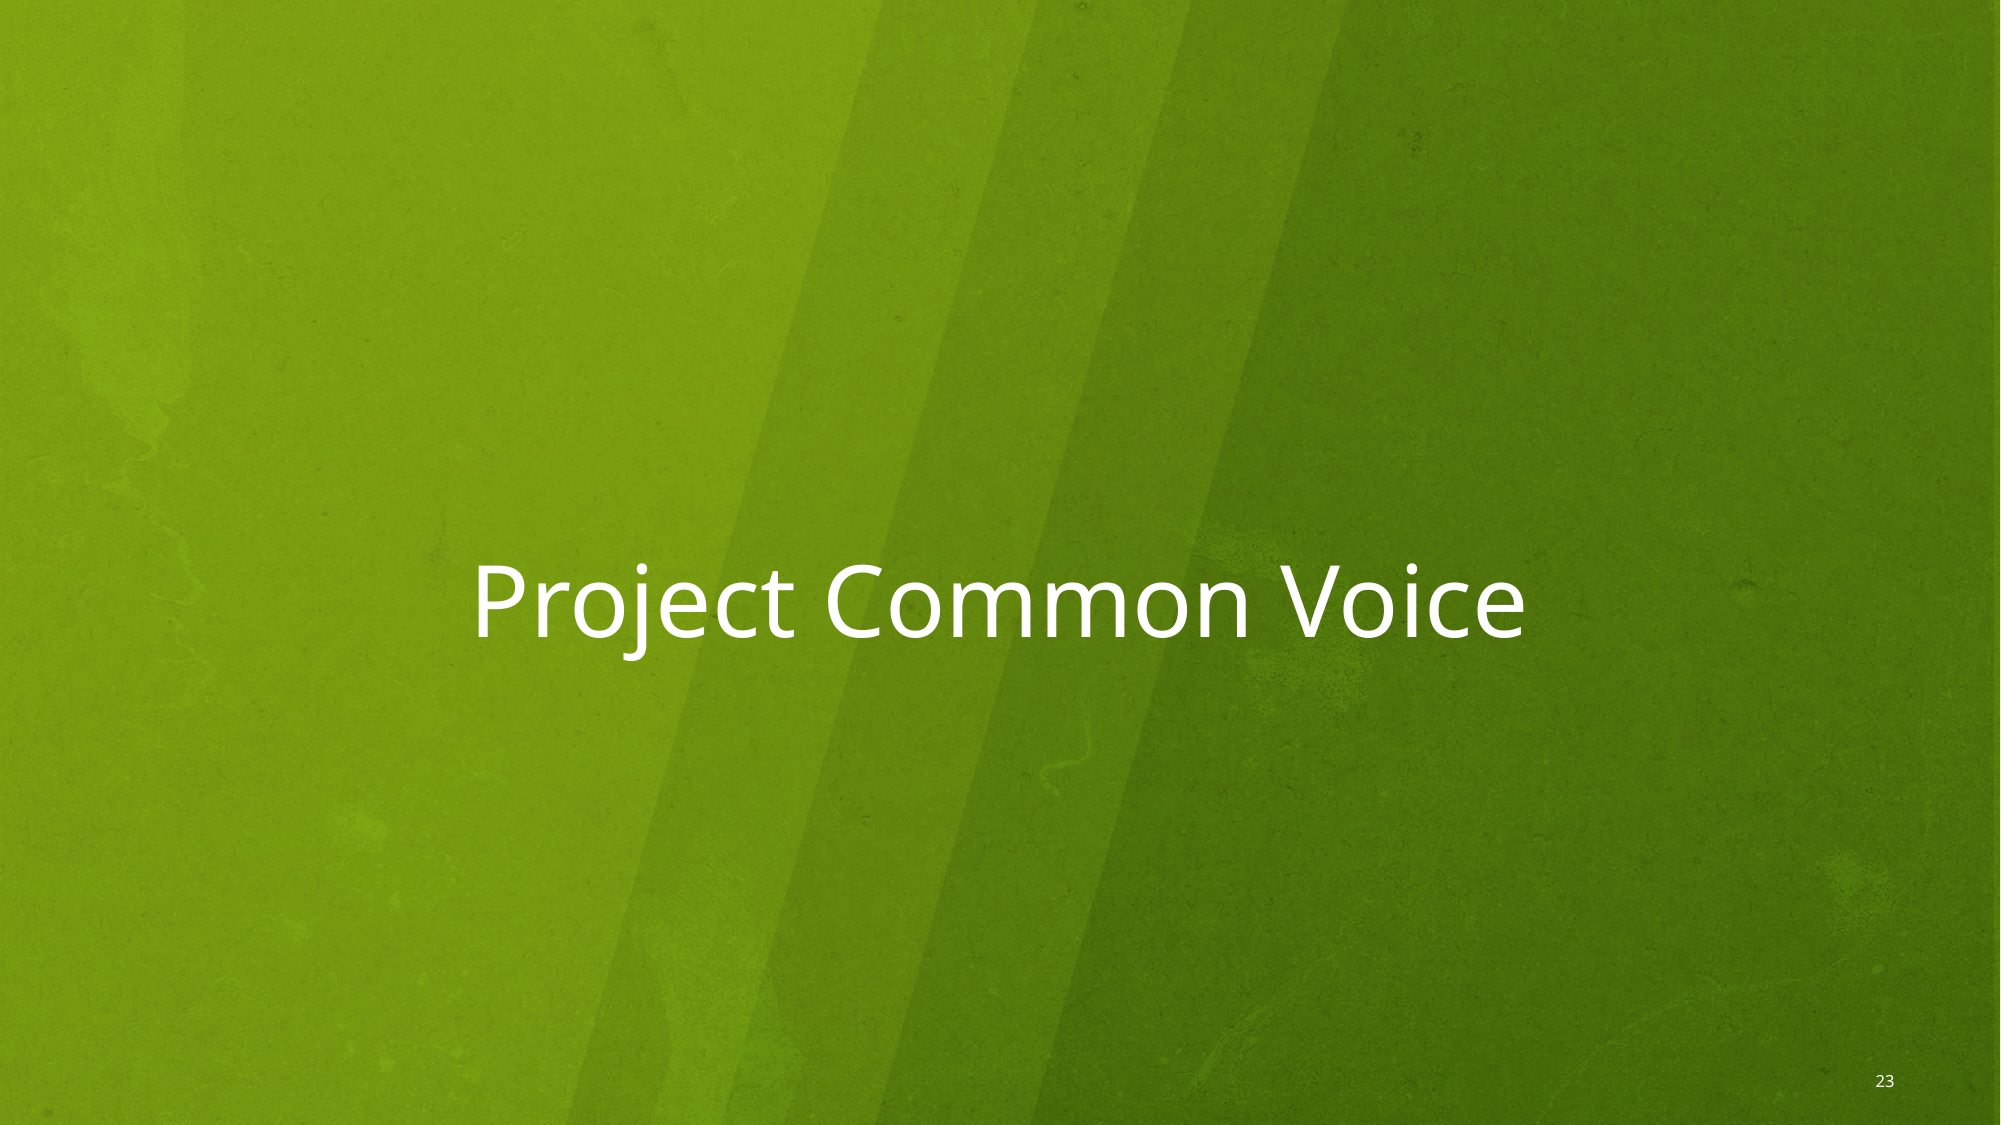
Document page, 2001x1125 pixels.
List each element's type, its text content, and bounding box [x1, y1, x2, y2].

picture [0, 0, 2001, 1125]
slide_number <number> [1851, 1060, 1895, 1094]
title Project Common Voice [345, 491, 1655, 719]
